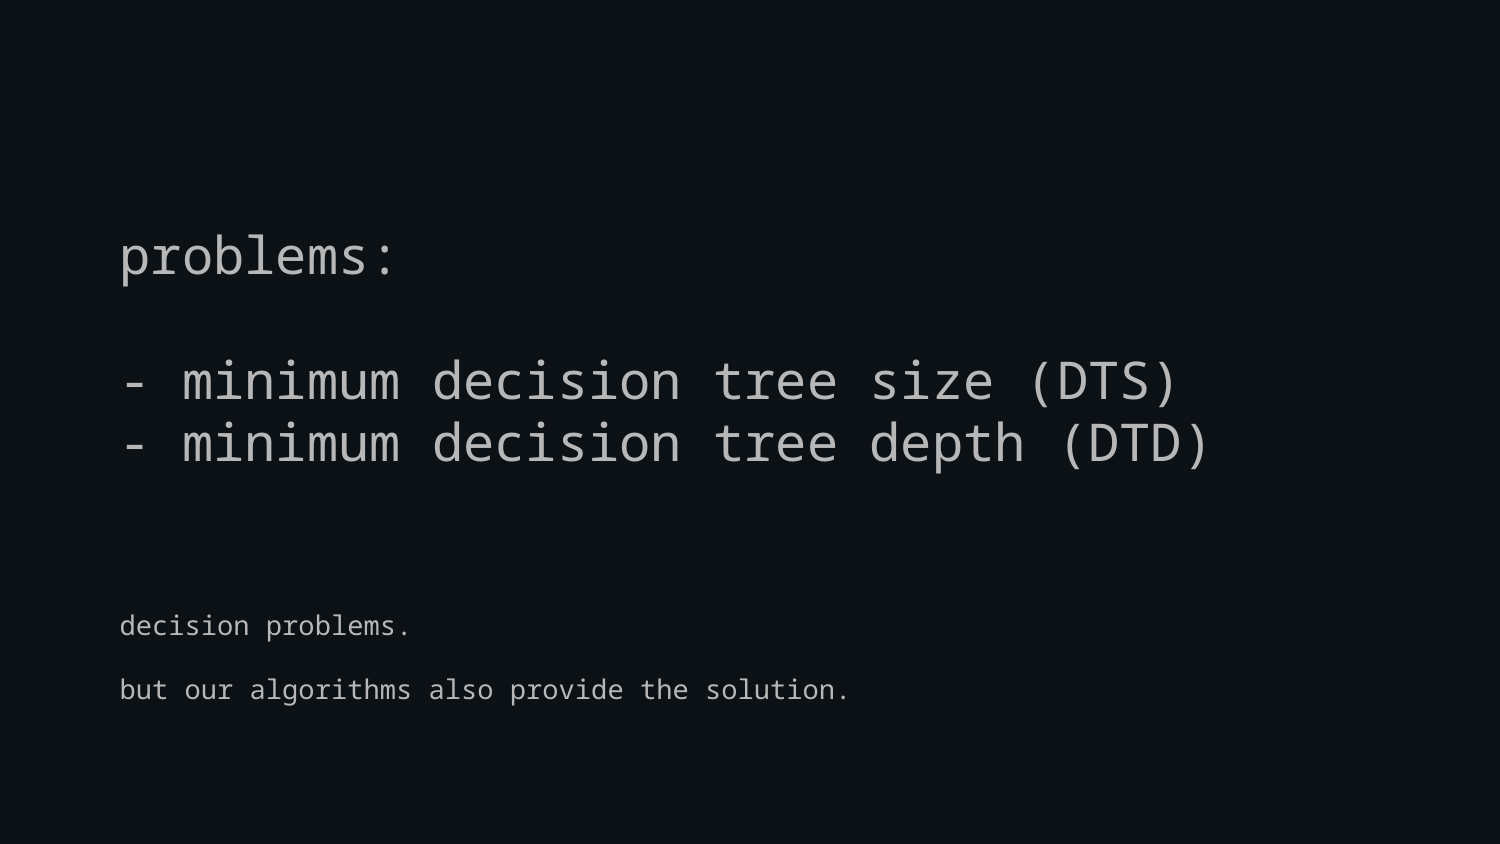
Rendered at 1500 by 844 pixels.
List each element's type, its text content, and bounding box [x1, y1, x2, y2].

text_box problems: - minimum decision tree size (DTS) - minimum decision tree depth (DTD) [104, 207, 1396, 488]
text_box decision problems. but our algorithms also provide the solution. [104, 593, 1396, 721]
